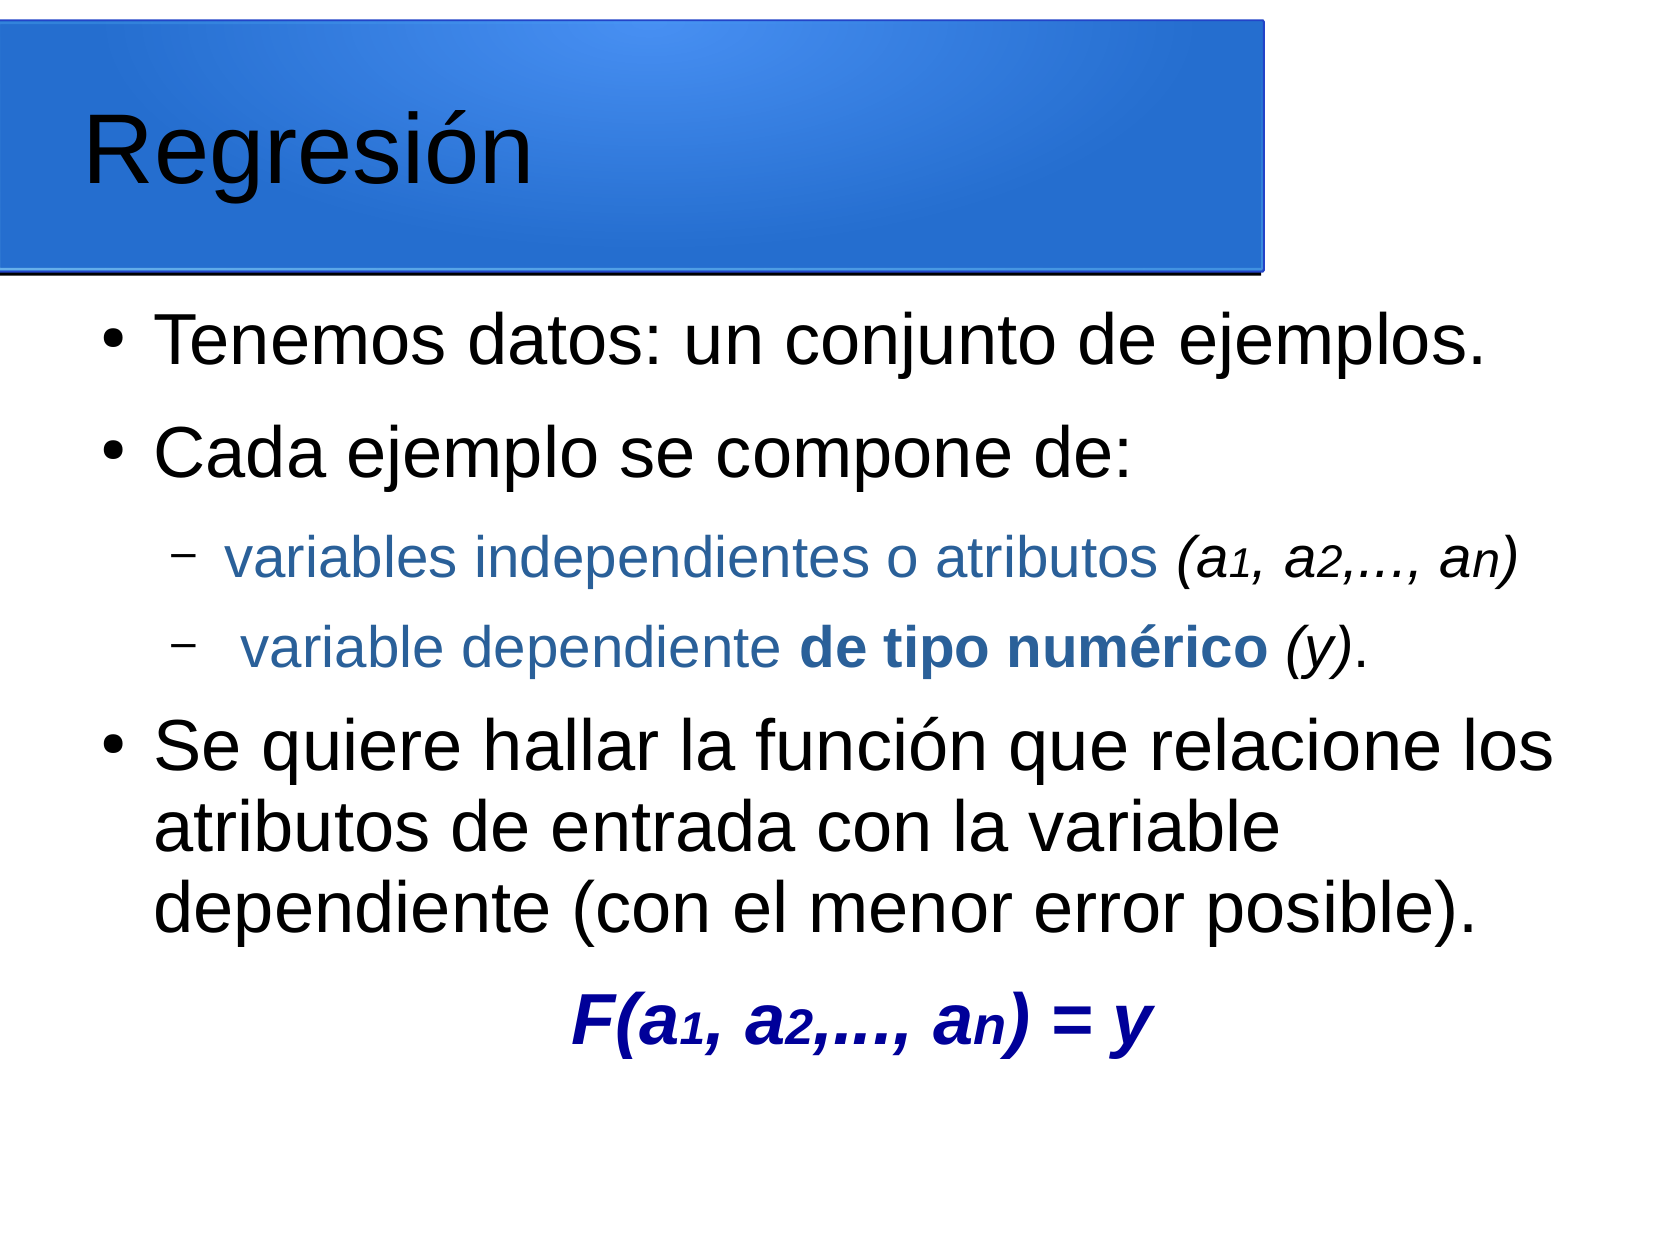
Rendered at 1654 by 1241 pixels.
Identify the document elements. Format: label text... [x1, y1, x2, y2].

title Regresión [82, 47, 1235, 252]
list Tenemos datos: un conjunto de ejemplos. Cada ejemplo se compone de: variables independientes o atributos (a1, a2,..., an) variable dependiente de tipo numérico (y). Se quiere hallar la función que relacione los atributos de entrada con la variable dependiente (con el menor error posible). F(a1, a2,..., an) = y [82, 299, 1571, 1019]
